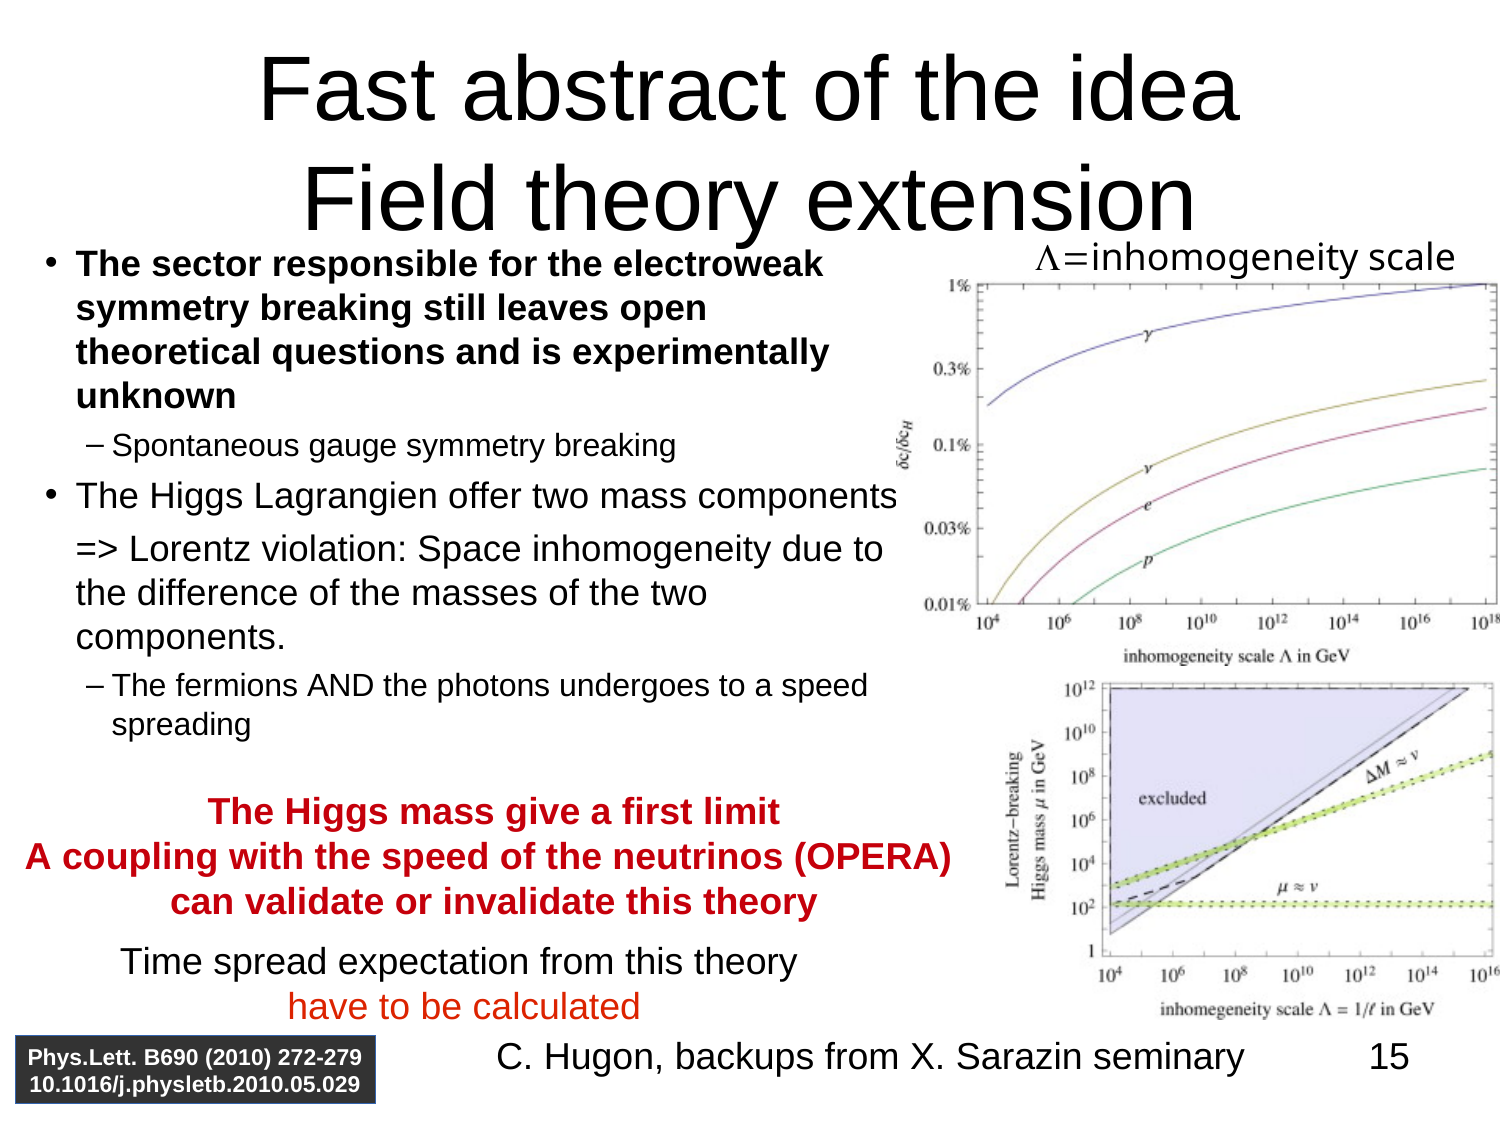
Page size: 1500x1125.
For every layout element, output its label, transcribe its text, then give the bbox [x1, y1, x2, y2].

list The sector responsible for the electroweak symmetry breaking still leaves open theoretical questions and is experimentally unknown Spontaneous gauge symmetry breaking The Higgs Lagrangien offer two mass components => Lorentz violation: Space inhomogeneity due to the difference of the masses of the two components. The fermions AND the photons undergoes to a speed spreading [30, 232, 916, 780]
picture [1005, 680, 1500, 1020]
text_box Phys.Lett. B690 (2010) 272-279 10.1016/j.physletb.2010.05.029 [15, 1035, 376, 1104]
text_box L=inhomogeneity scale [1020, 225, 1496, 286]
title Fast abstract of the idea Field theory extension [75, 21, 1426, 257]
picture [896, 279, 1500, 666]
text_box The Higgs mass give a first limit A coupling with the speed of the neutrinos (OPERA) can validate or invalidate this theory [9, 780, 976, 930]
text_box Time spread expectation from this theory have to be calculated [105, 929, 822, 1035]
